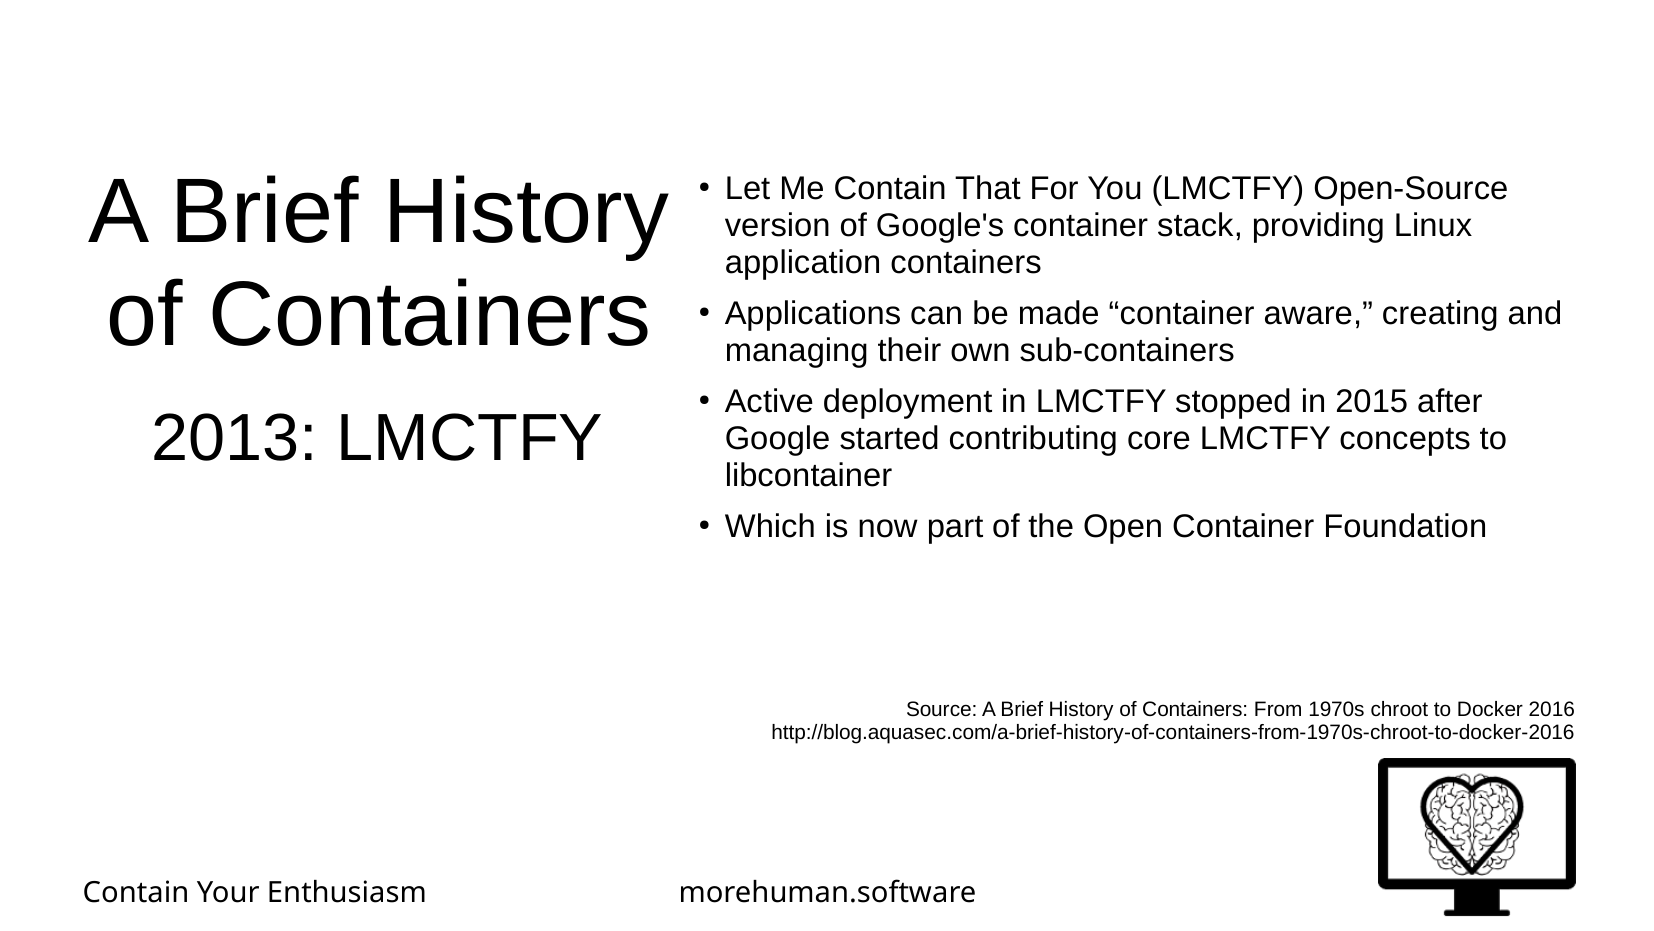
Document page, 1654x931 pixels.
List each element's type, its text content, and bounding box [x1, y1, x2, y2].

picture [1378, 775, 1576, 925]
title A Brief History of Containers [83, 154, 676, 371]
text_box 2013: LMCTFY [81, 400, 674, 705]
list Let Me Contain That For You (LMCTFY) Open-Source version of Google's container stack, providing Linux application containers Applications can be made “container aware,” creating and managing their own sub-containers Active deployment in LMCTFY stopped in 2015 after Google started contributing core LMCTFY concepts to libcontainer Which is now part of the Open Container Foundation [690, 169, 1572, 545]
text_box Source: A Brief History of Containers: From 1970s chroot to Docker 2016 http://blog.aquasec.com/a-brief-history-of-containers-from-1970s-chroot-to-docker-2016 [734, 689, 1590, 775]
